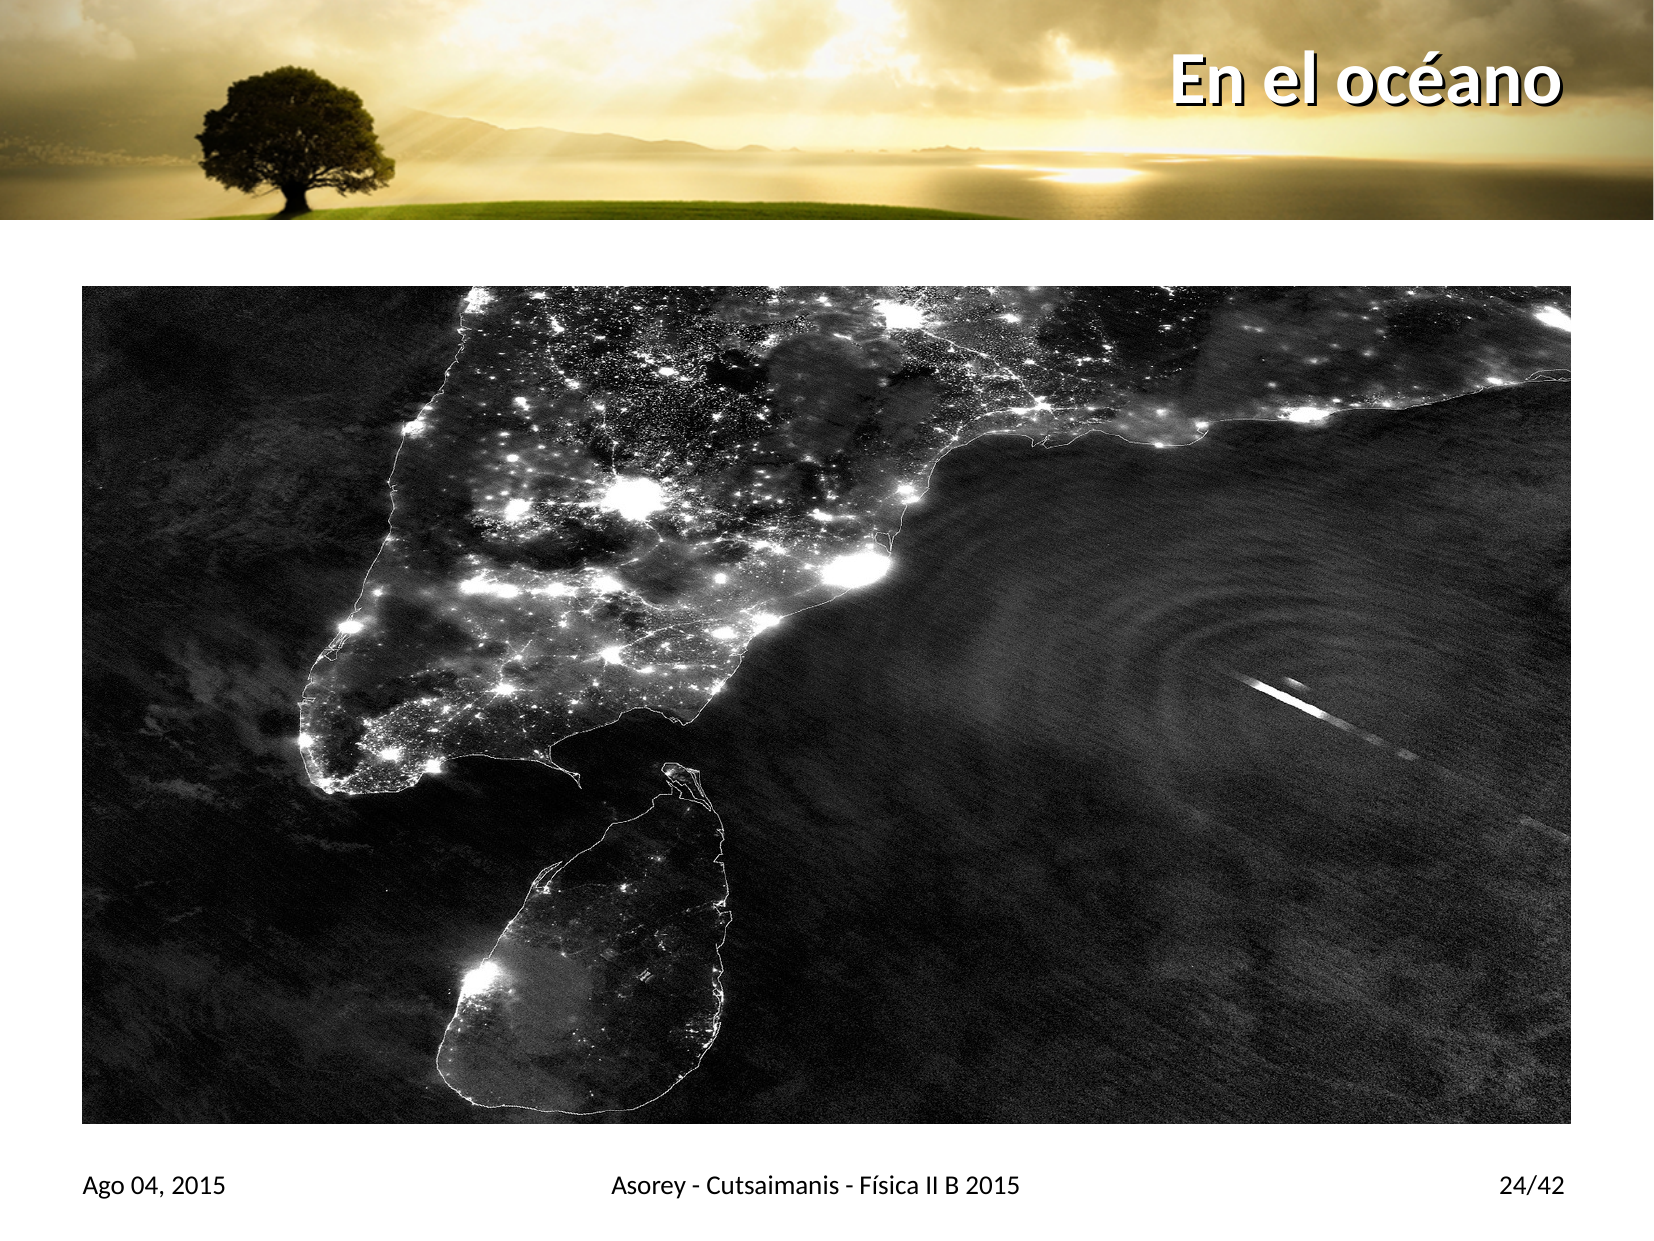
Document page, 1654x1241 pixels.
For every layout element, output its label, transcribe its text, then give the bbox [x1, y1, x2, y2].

picture [0, 0, 1654, 220]
picture [82, 286, 1571, 1124]
title En el océano [75, 19, 1564, 151]
